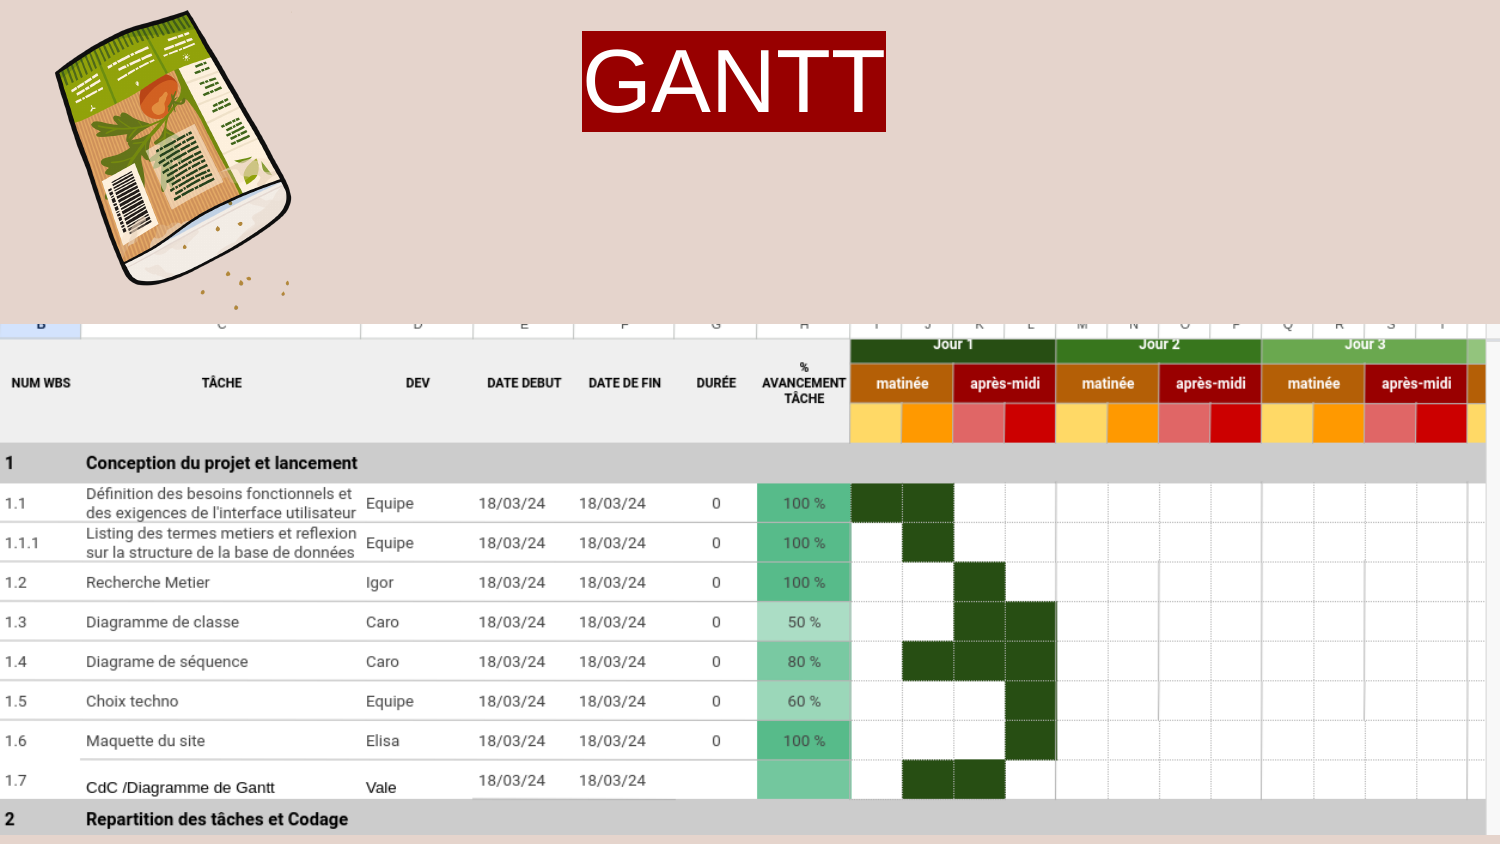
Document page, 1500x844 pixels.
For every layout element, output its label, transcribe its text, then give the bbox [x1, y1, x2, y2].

title GANTT [379, 15, 1433, 147]
picture [0, 0, 1500, 835]
